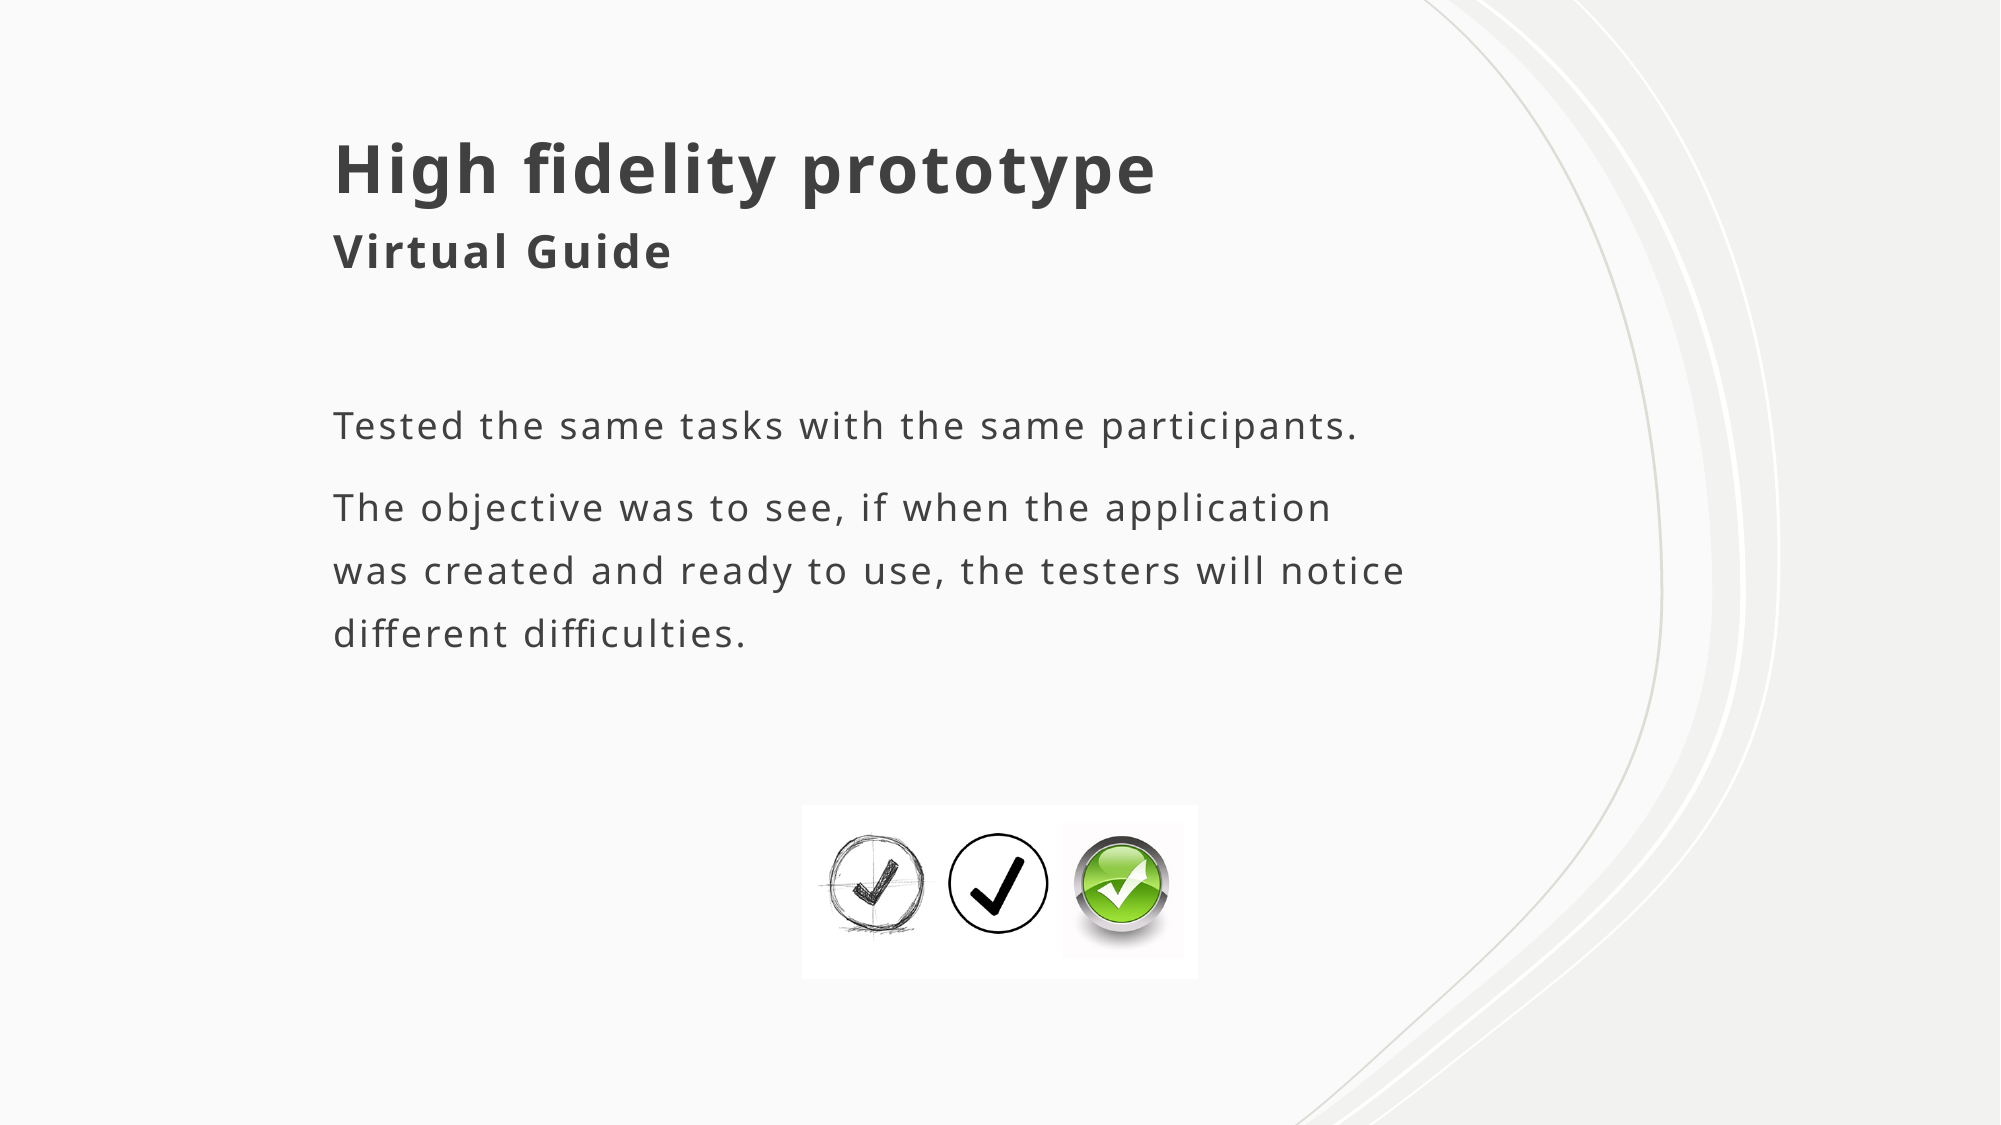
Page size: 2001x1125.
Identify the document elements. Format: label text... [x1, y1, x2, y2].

title High fidelity prototype Virtual Guide [315, 72, 1441, 294]
text_box [0, 0, 2000, 1125]
picture [802, 805, 1198, 979]
list Tested the same tasks with the same participants. The objective was to see, if when the application was created and ready to use, the testers will notice different difficulties. [315, 365, 1441, 979]
